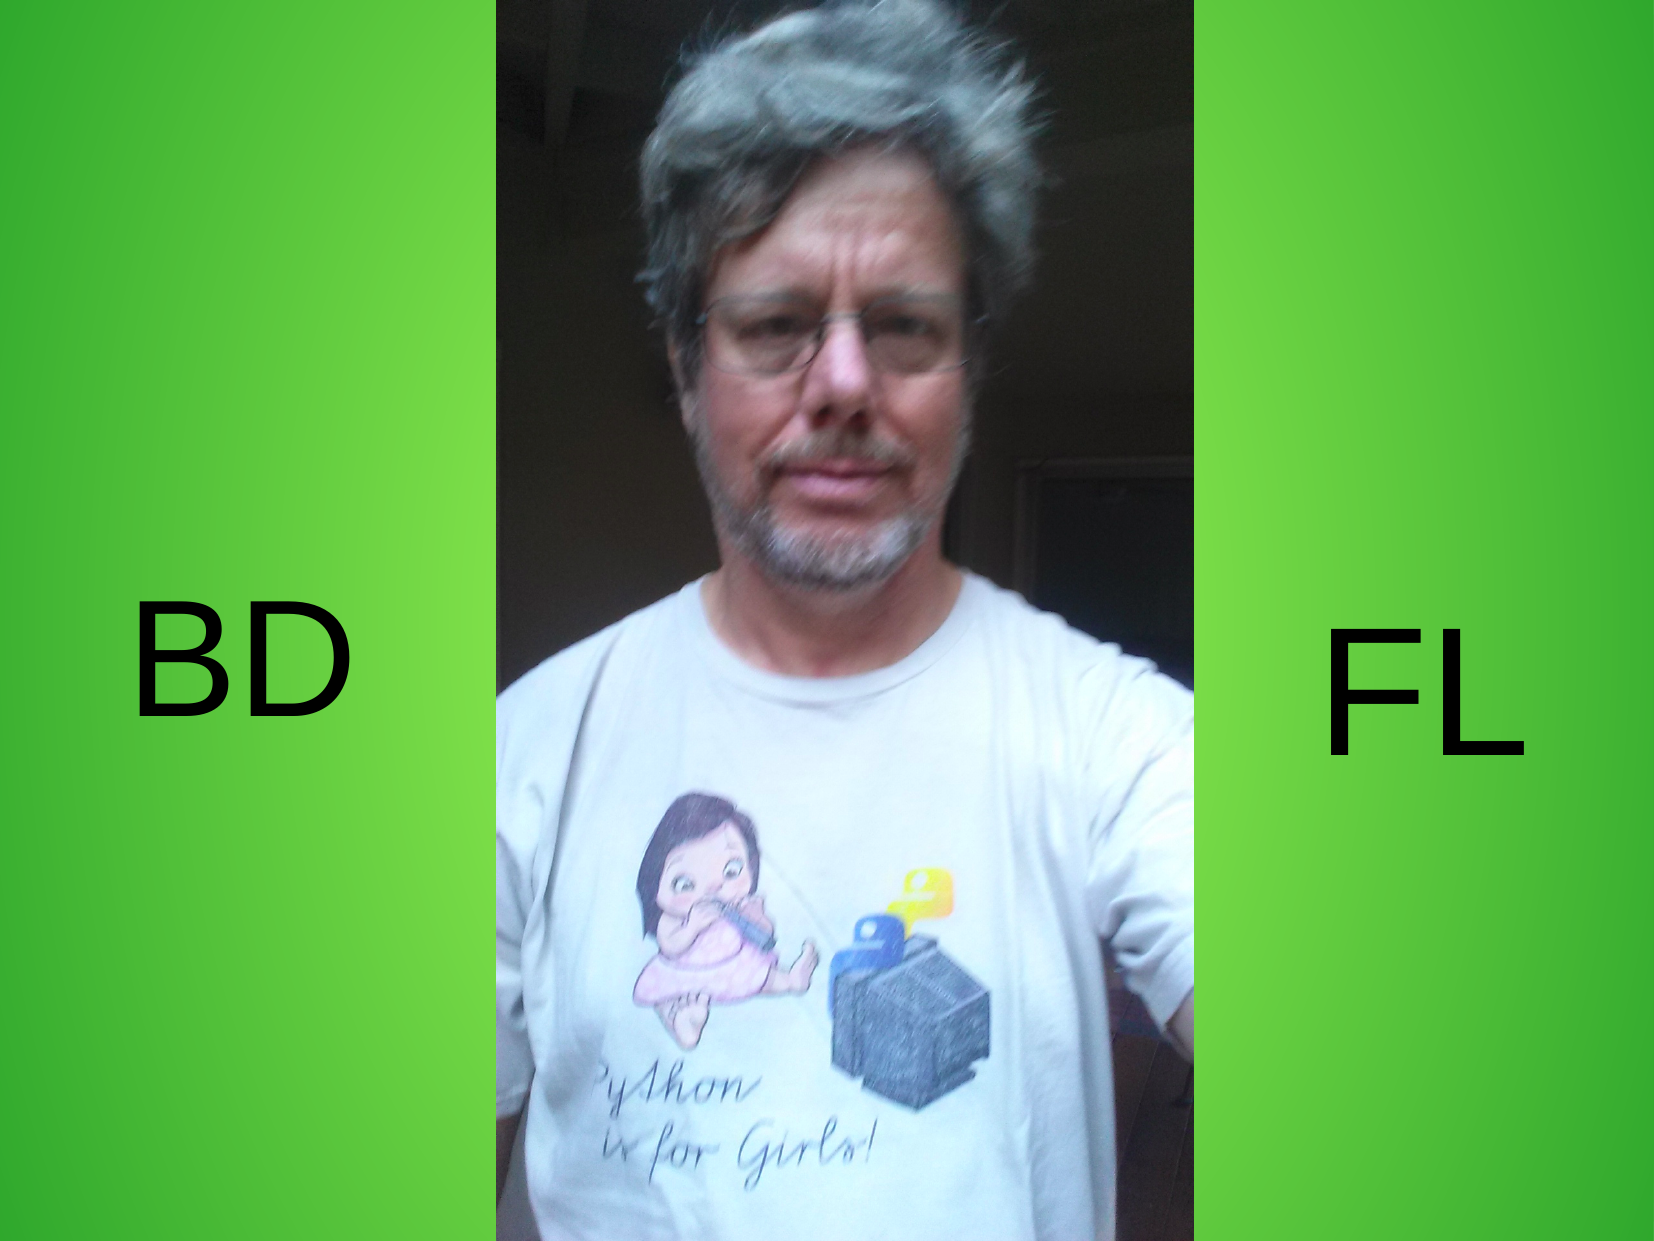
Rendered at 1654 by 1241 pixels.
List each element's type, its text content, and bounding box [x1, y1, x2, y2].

picture [496, 0, 1194, 1241]
subtitle BD [82, 299, 402, 1019]
text_box FL [1263, 331, 1583, 1052]
